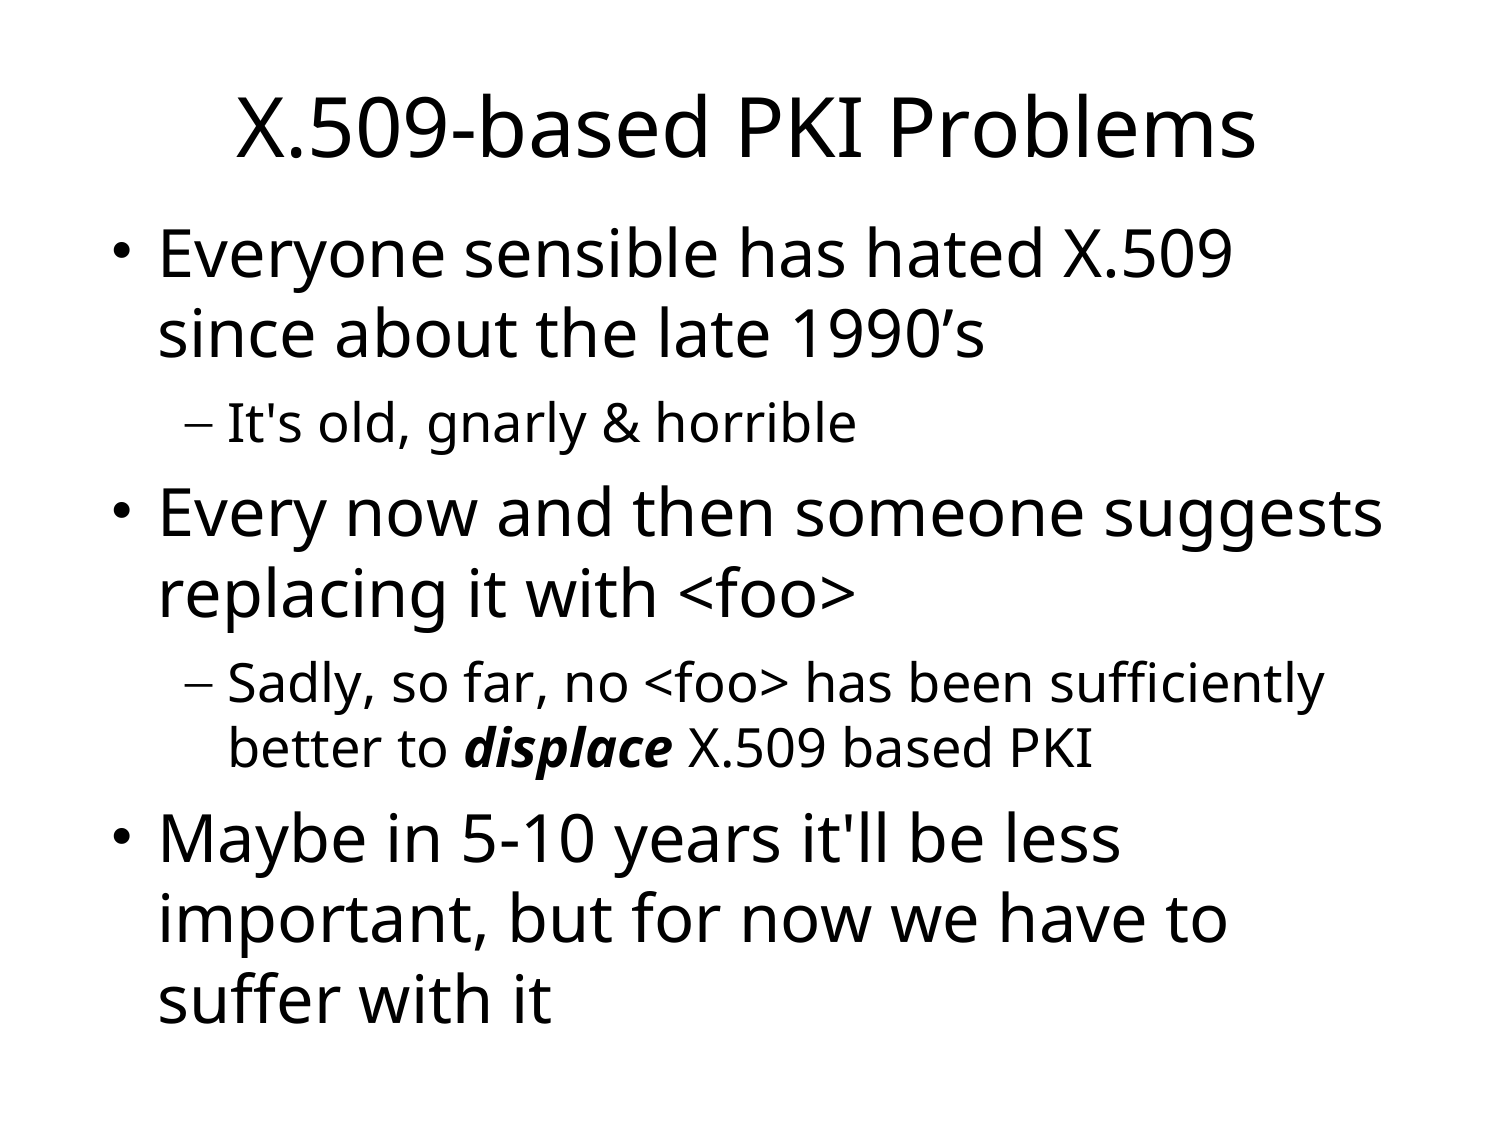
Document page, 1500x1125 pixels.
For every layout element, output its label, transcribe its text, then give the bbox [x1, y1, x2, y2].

text_box Everyone sensible has hated X.509 since about the late 1990’s It's old, gnarly & horrible Every now and then someone suggests replacing it with <foo> Sadly, so far, no <foo> has been sufficiently better to displace X.509 based PKI Maybe in 5-10 years it'll be less important, but for now we have to suffer with it [110, 209, 1386, 1106]
text_box X.509-based PKI Problems [110, 29, 1386, 209]
